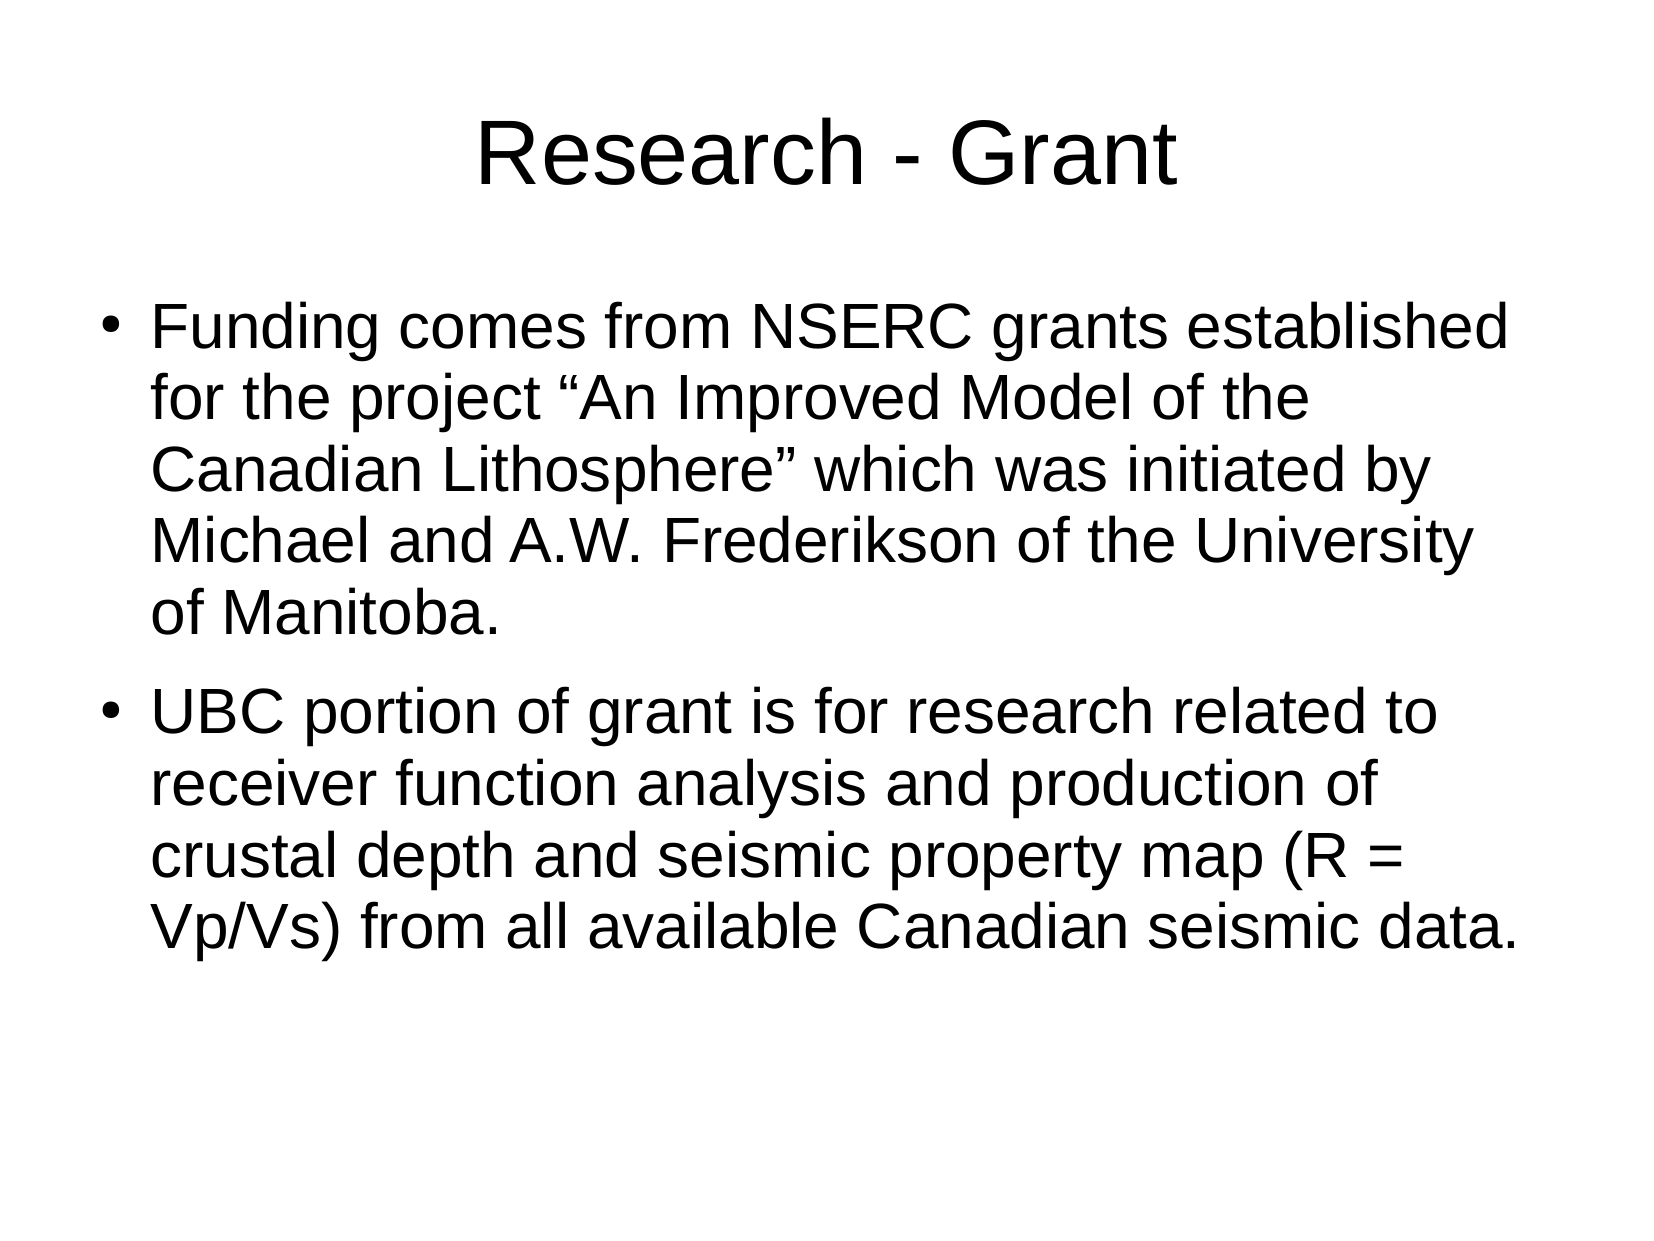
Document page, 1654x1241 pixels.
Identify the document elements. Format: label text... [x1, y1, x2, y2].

list Funding comes from NSERC grants established for the project “An Improved Model of the Canadian Lithosphere” which was initiated by Michael and A.W. Frederikson of the University of Manitoba. UBC portion of grant is for research related to receiver function analysis and production of crustal depth and seismic property map (R = Vp/Vs) from all available Canadian seismic data. [82, 290, 1538, 1010]
title Research - Grant [82, 49, 1571, 257]
